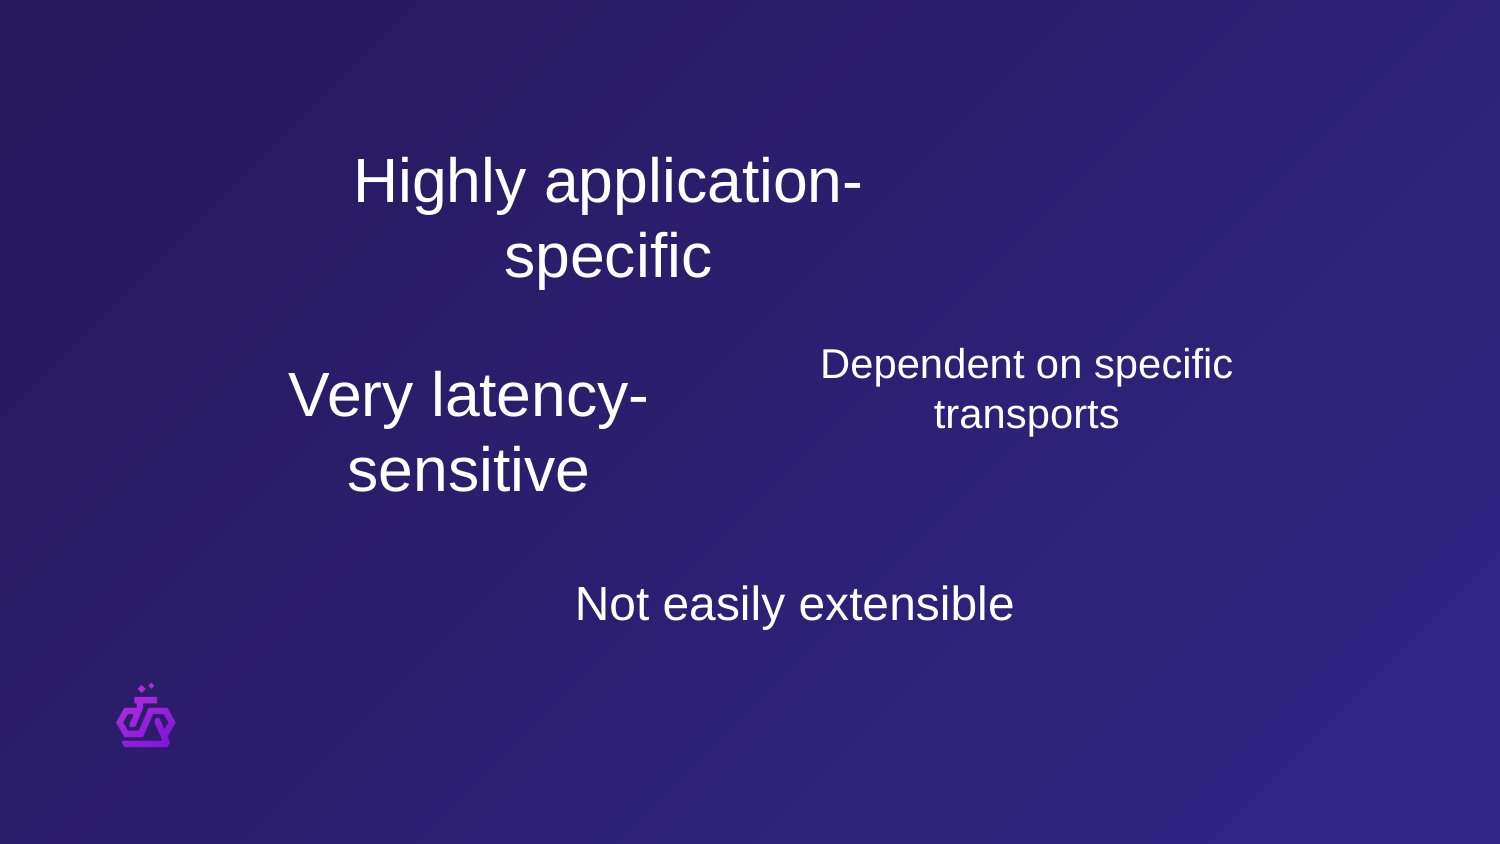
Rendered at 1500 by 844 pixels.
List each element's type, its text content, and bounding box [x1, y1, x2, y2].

text_box Very latency-sensitive [201, 334, 738, 524]
picture [96, 661, 188, 773]
text_box Highly application-specific [307, 120, 910, 310]
text_box Dependent on specific transports [758, 292, 1296, 482]
text_box Not easily extensible [527, 506, 1064, 696]
